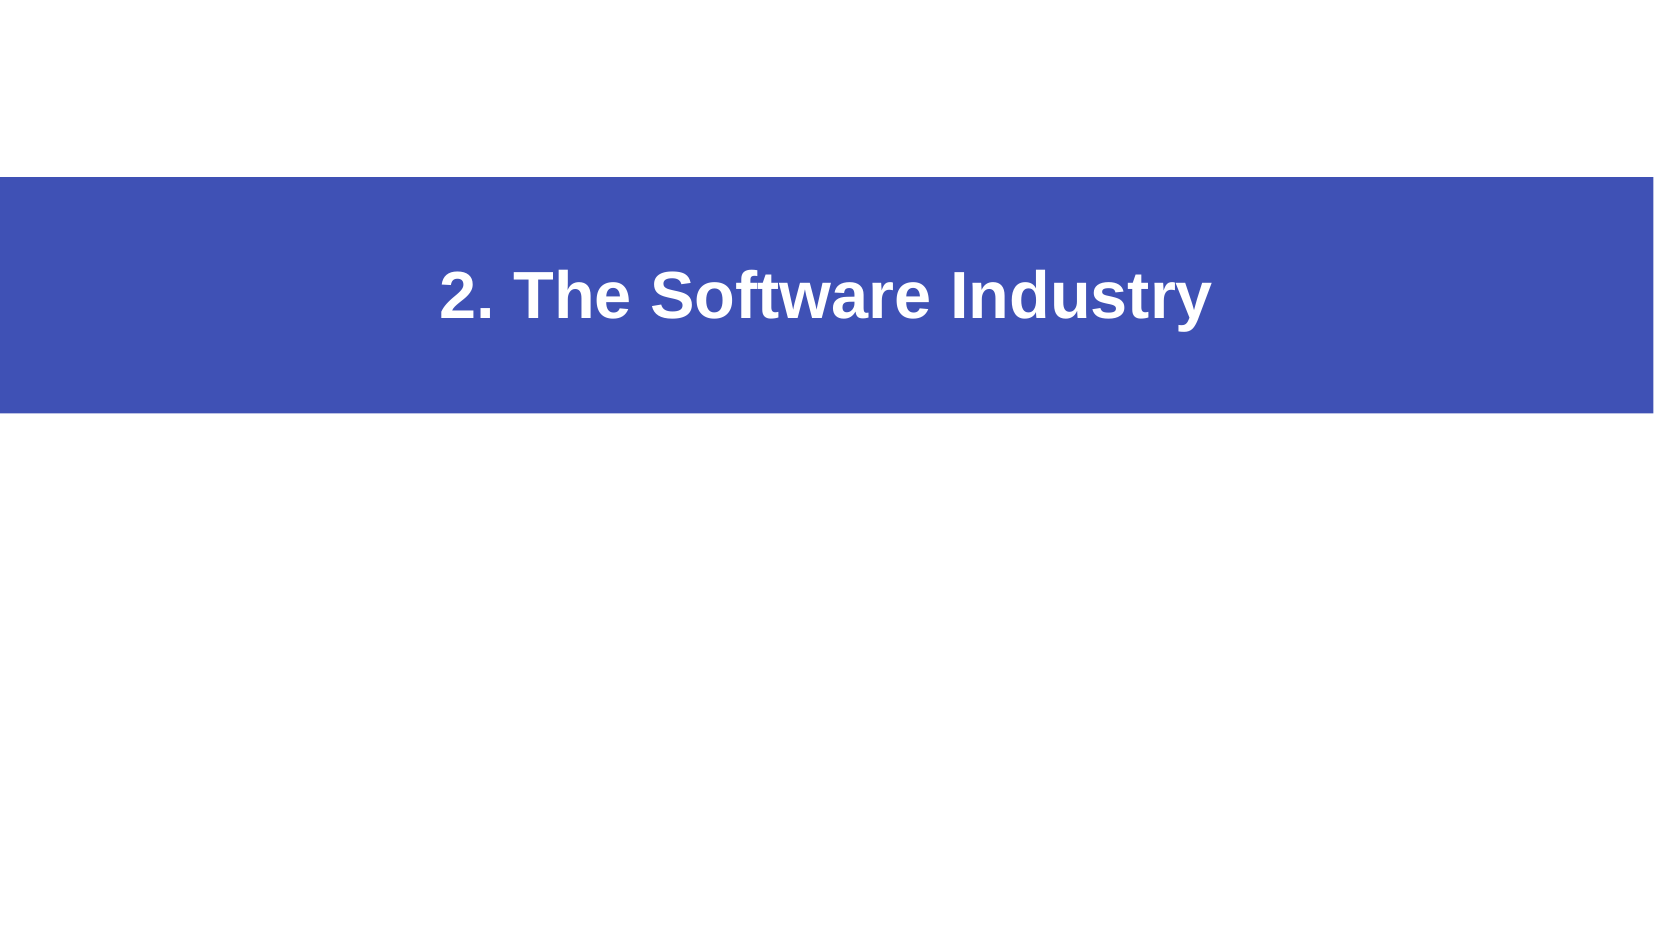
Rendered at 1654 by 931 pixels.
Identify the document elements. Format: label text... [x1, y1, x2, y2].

title 2. The Software Industry [0, 177, 1654, 414]
